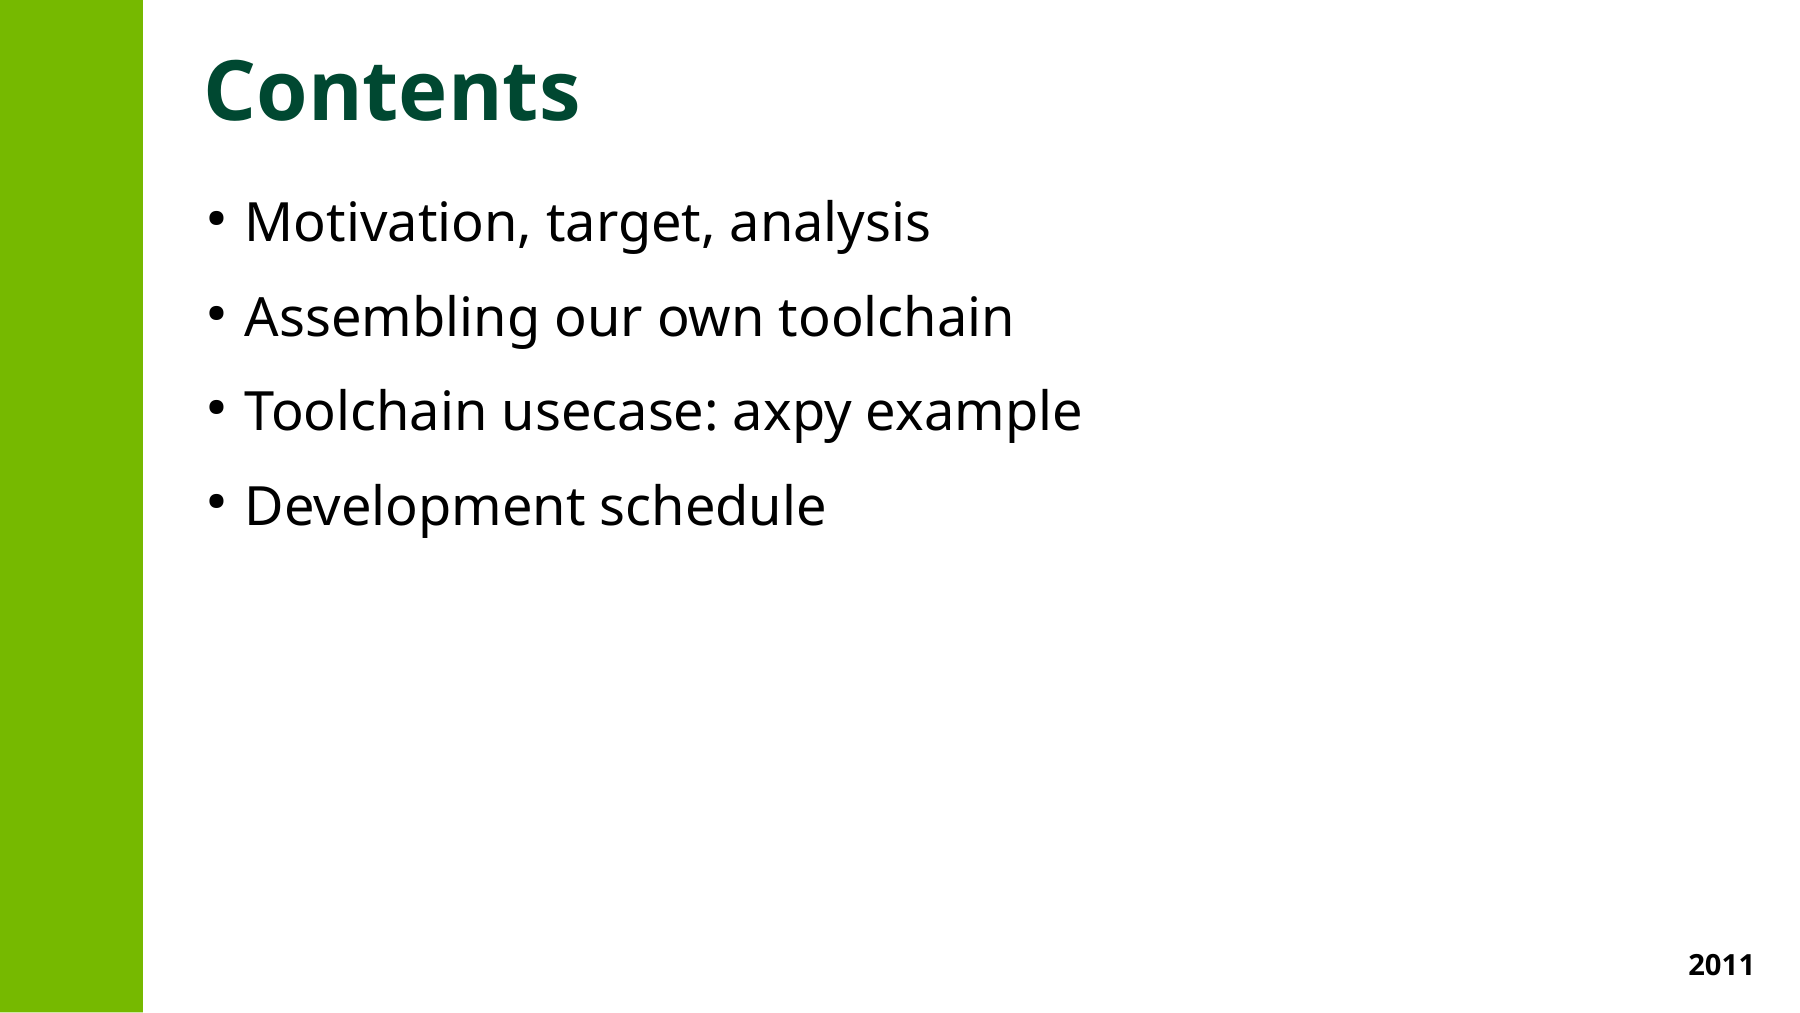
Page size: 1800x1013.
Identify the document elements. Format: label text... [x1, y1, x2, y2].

list Motivation, target, analysis Assembling our own toolchain Toolchain usecase: axpy example Development schedule [191, 180, 1736, 849]
title Contents [188, 40, 1733, 211]
